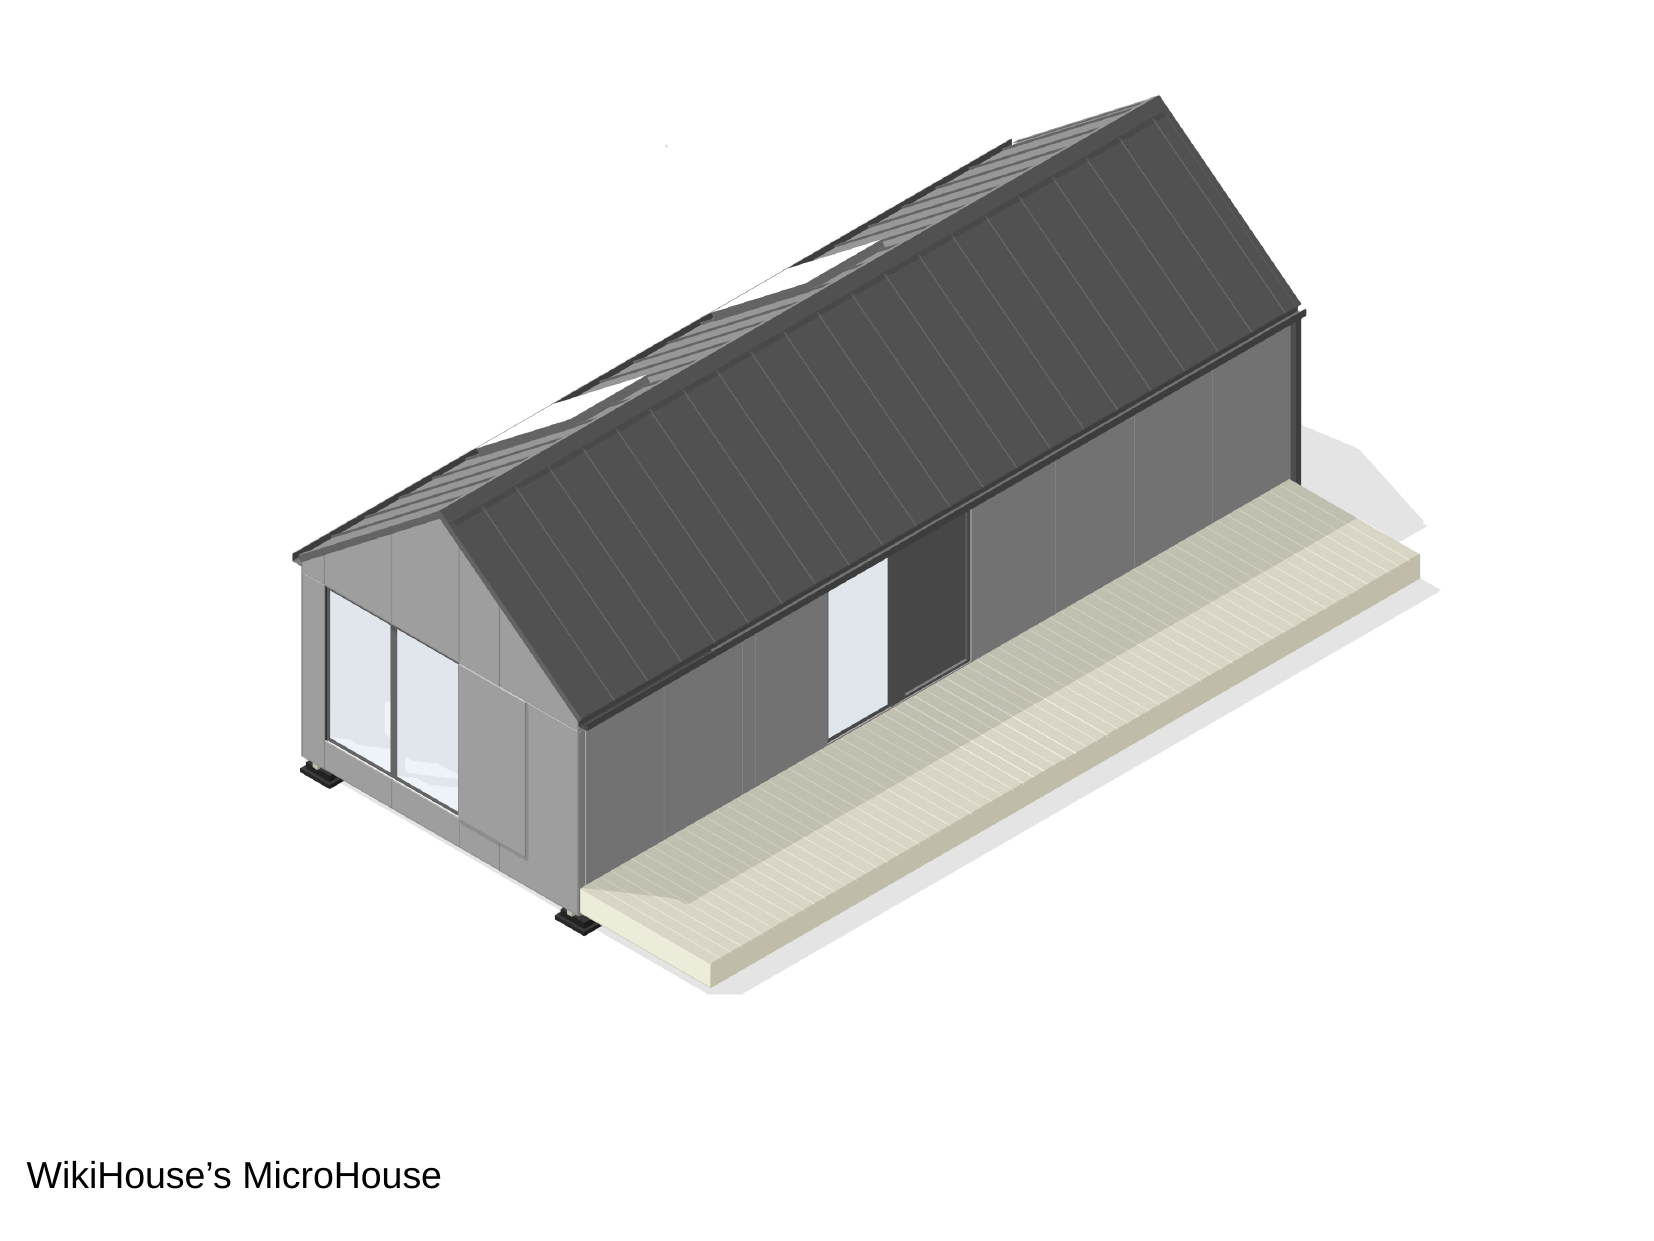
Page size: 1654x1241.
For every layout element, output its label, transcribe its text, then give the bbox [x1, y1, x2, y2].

picture [0, 18, 1654, 1188]
text_box WikiHouse’s MicroHouse [11, 1147, 457, 1205]
